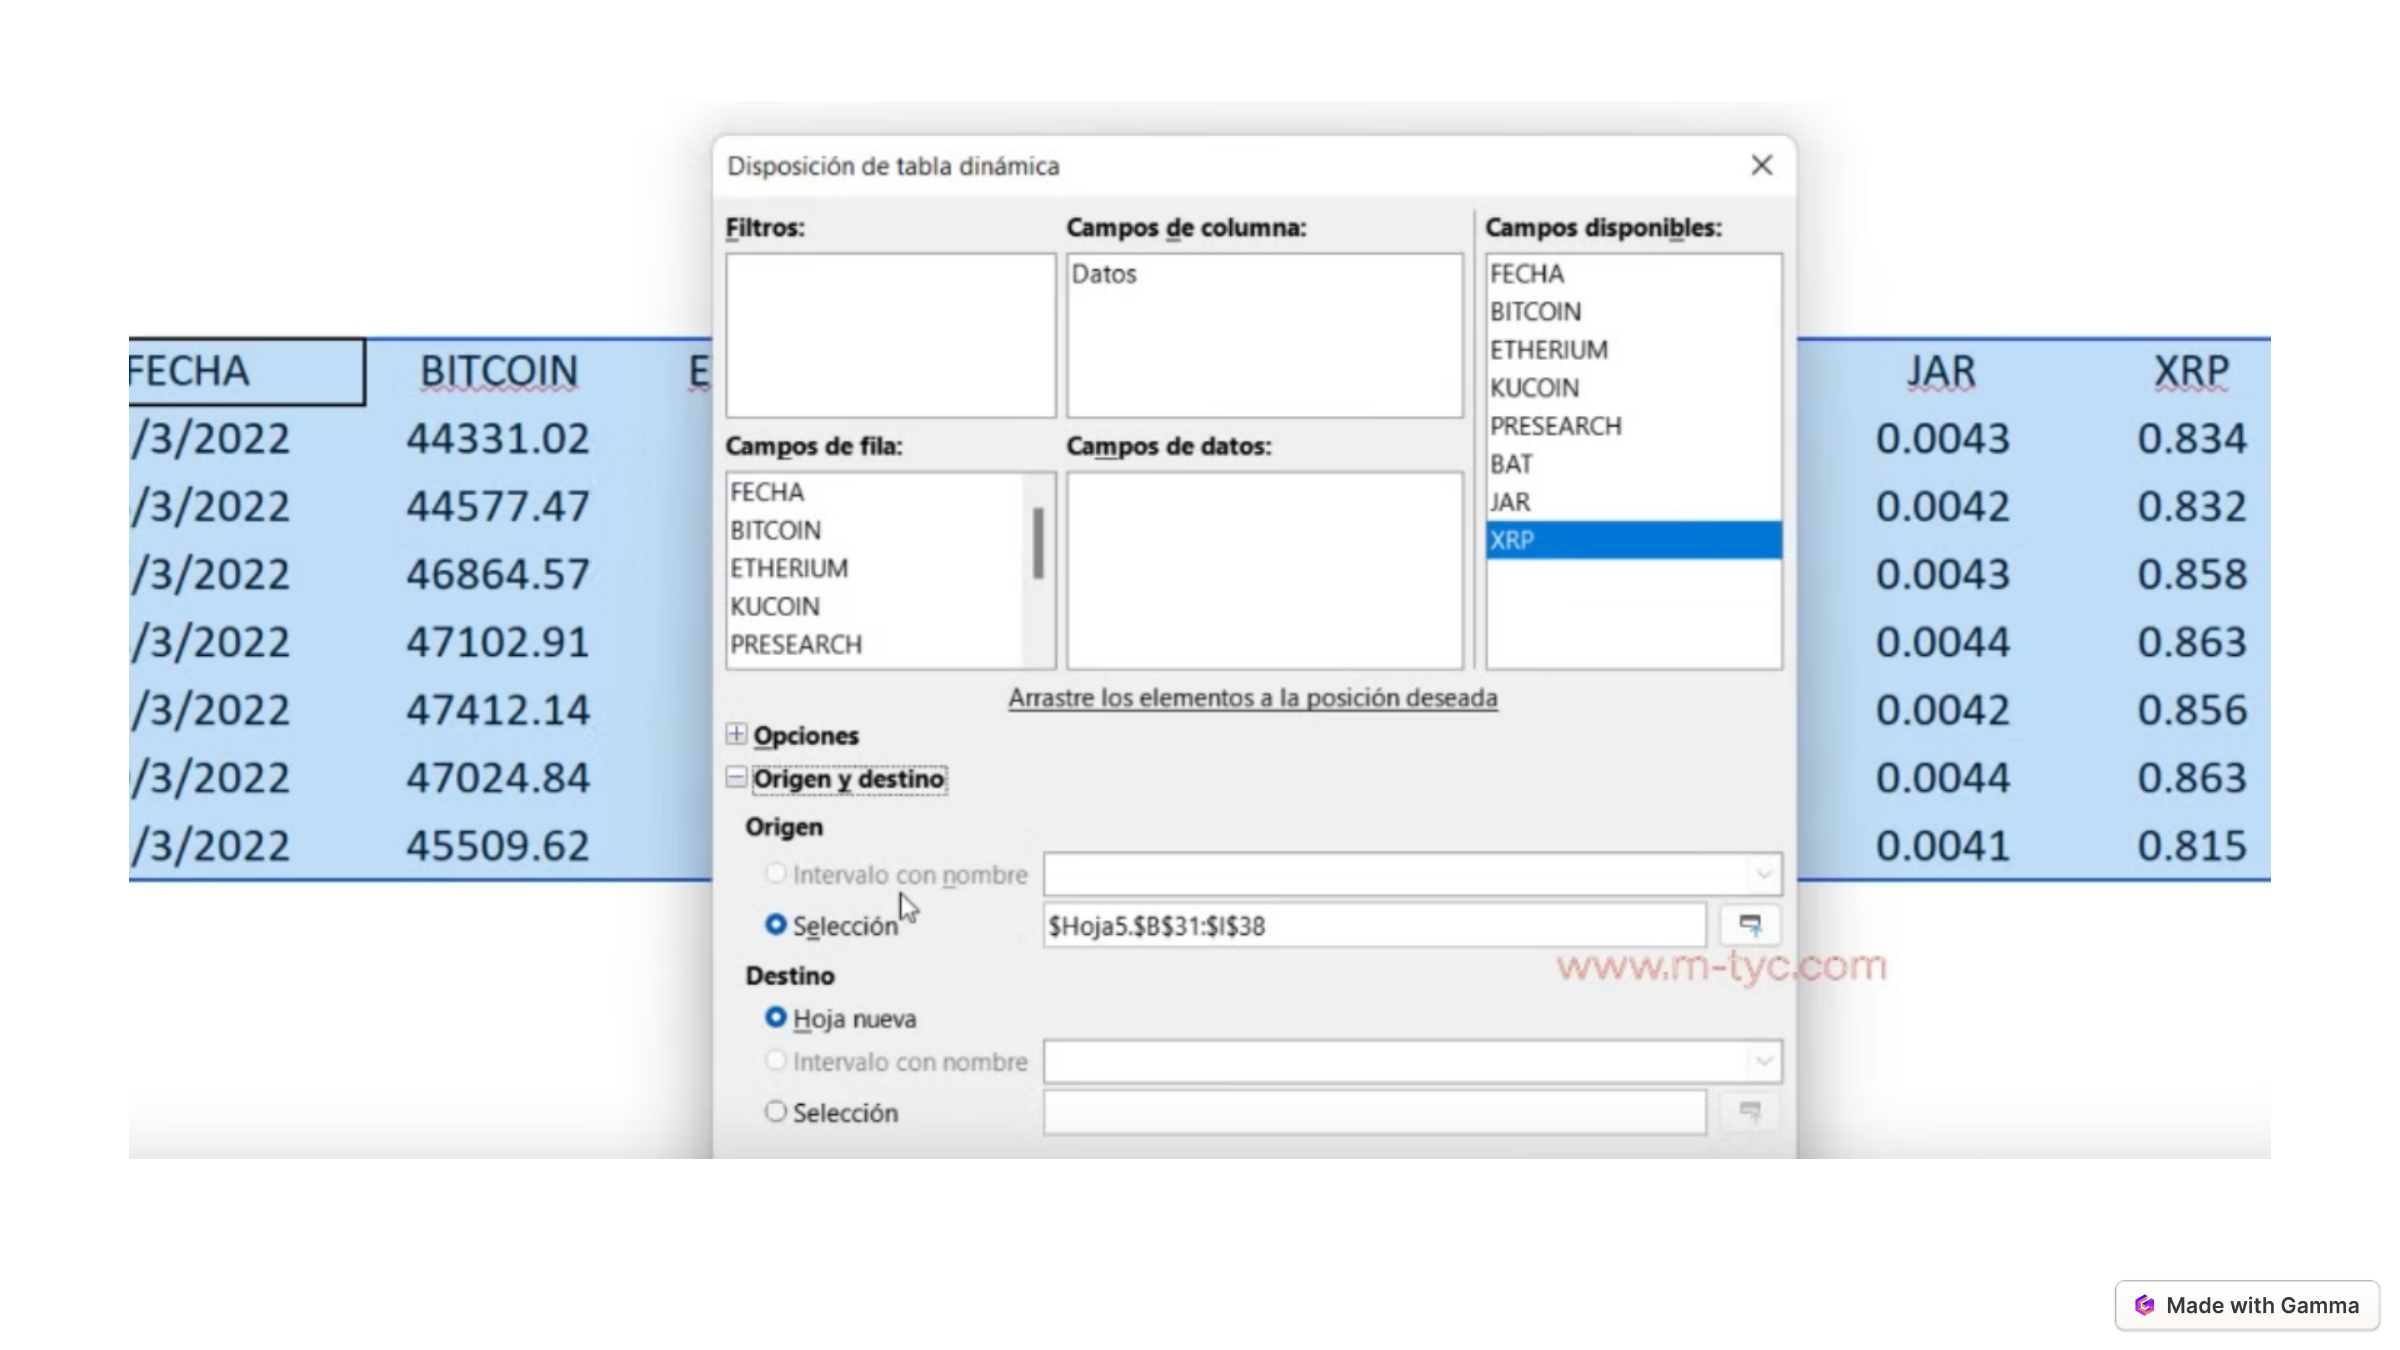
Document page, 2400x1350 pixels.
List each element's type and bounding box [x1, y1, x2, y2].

picture [2106, 1271, 2389, 1339]
picture [129, 101, 2271, 1159]
